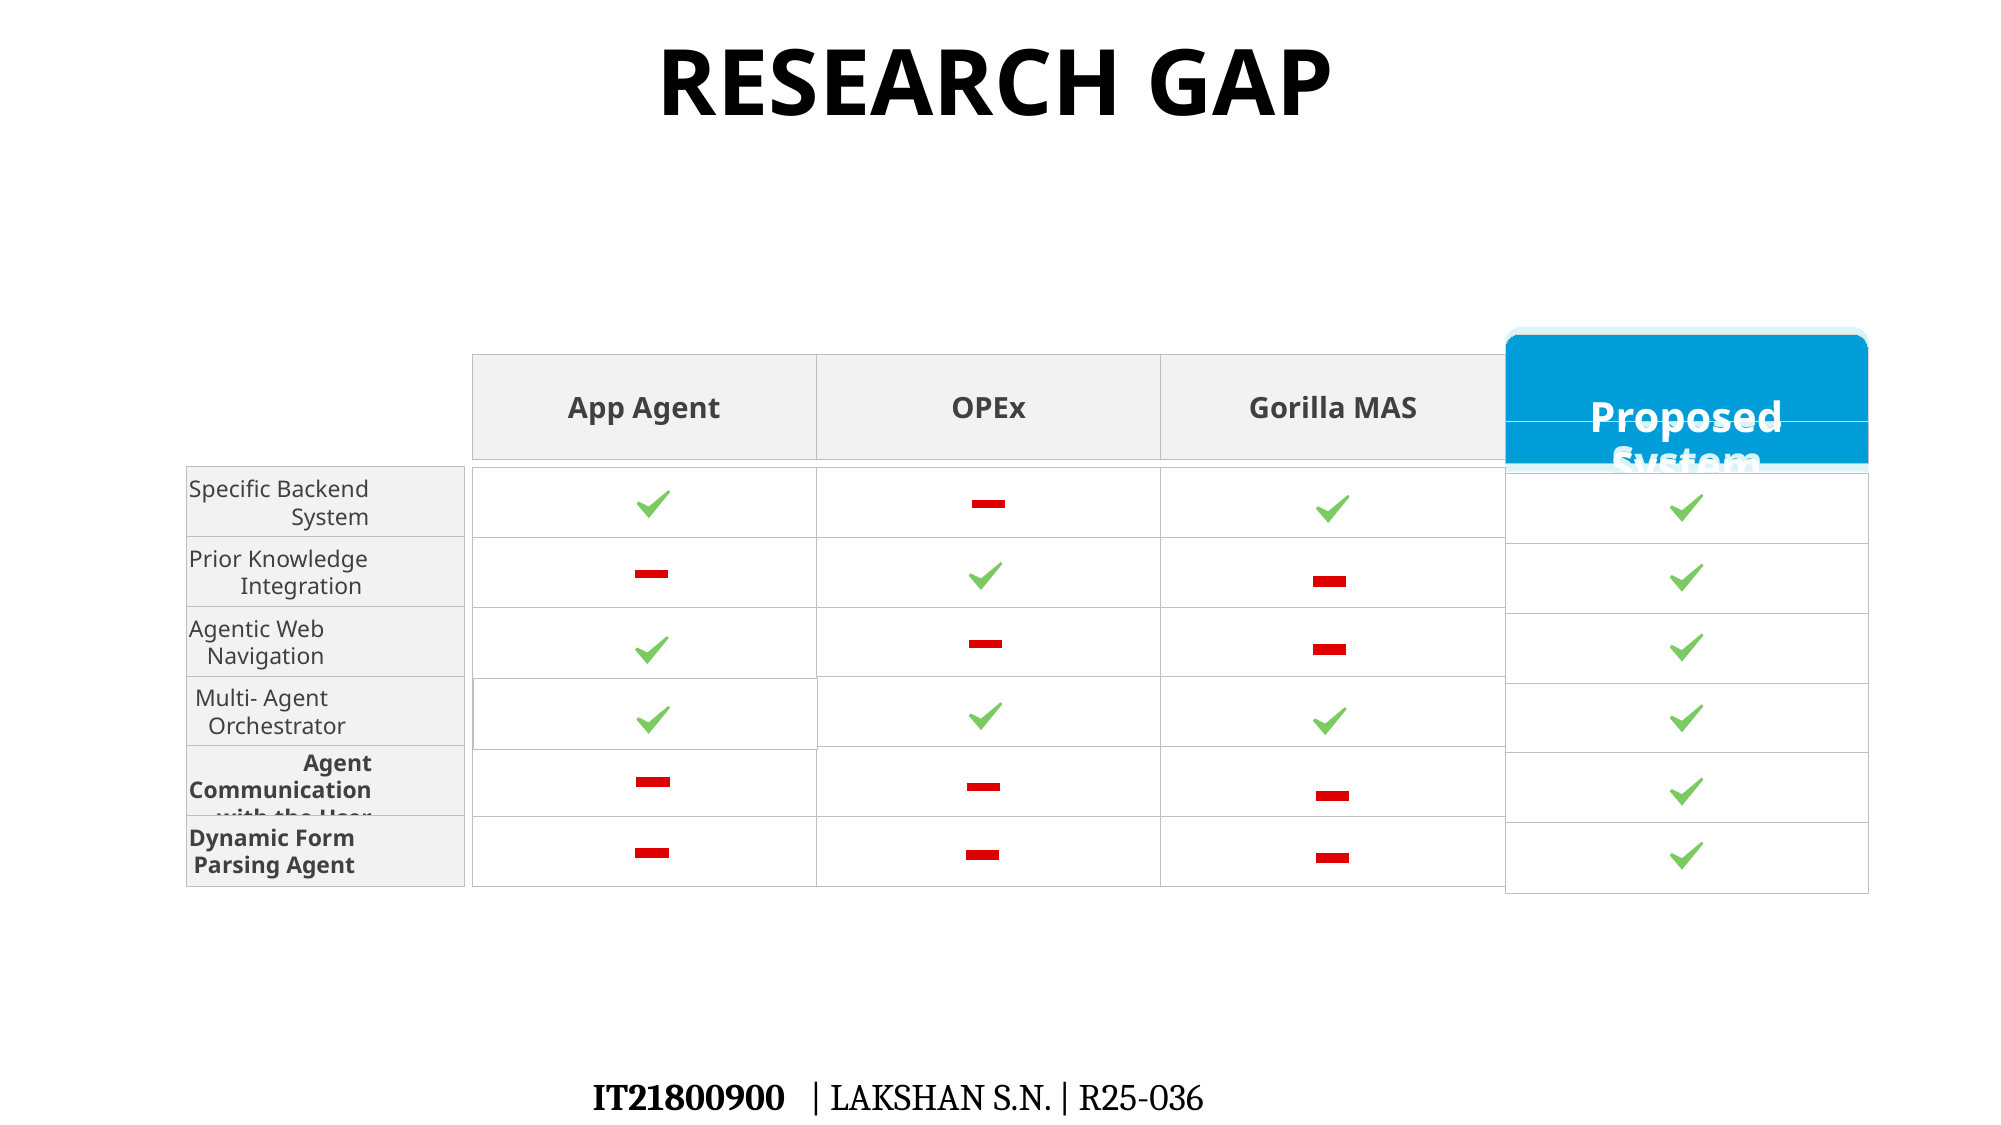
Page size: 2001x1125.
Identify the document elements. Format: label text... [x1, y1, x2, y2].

text_box Agentic Web Navigation [187, 606, 464, 676]
text_box Proposed System [1505, 334, 1869, 422]
text_box Agent Communication with the User [187, 746, 464, 816]
text_box Prior Knowledge Integration [187, 537, 464, 606]
text_box [1505, 422, 1868, 463]
text_box [1764, 422, 1773, 427]
text_box [1669, 422, 1677, 427]
text_box [1693, 422, 1702, 427]
text_box OPEx [817, 354, 1161, 459]
text_box Multi- Agent Orchestrator [187, 676, 464, 746]
title RESEARCH GAP [36, 14, 1954, 144]
text_box [472, 468, 1868, 893]
text_box IT21800900 | LAKSHAN S.N. | R25-036 [578, 1065, 1696, 1125]
text_box Dynamic Form Parsing Agent [187, 816, 464, 886]
text_box [1641, 422, 1650, 427]
text_box Specific Backend System [187, 467, 464, 537]
text_box App Agent [472, 354, 817, 459]
text_box Gorilla MAS [1161, 354, 1505, 459]
